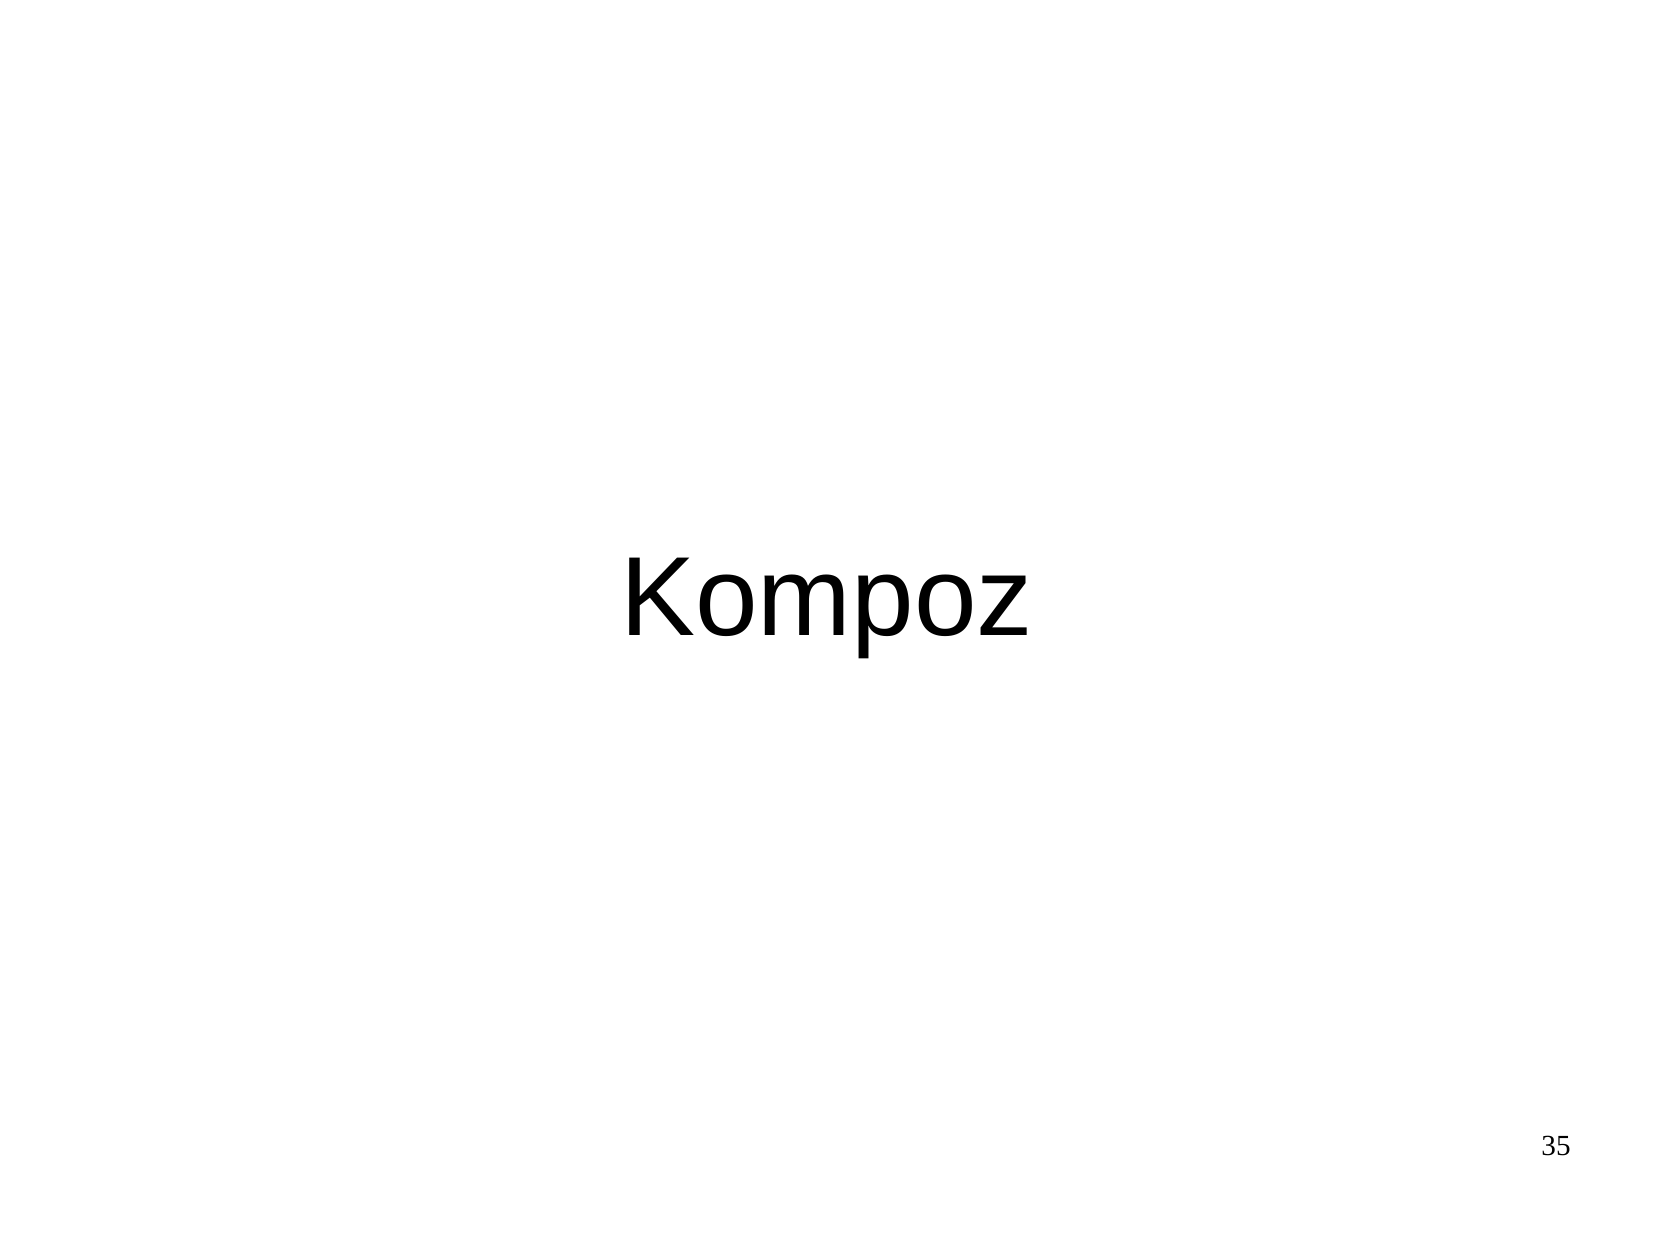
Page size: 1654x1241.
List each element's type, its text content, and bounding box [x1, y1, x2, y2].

title Kompoz [82, 492, 1571, 700]
